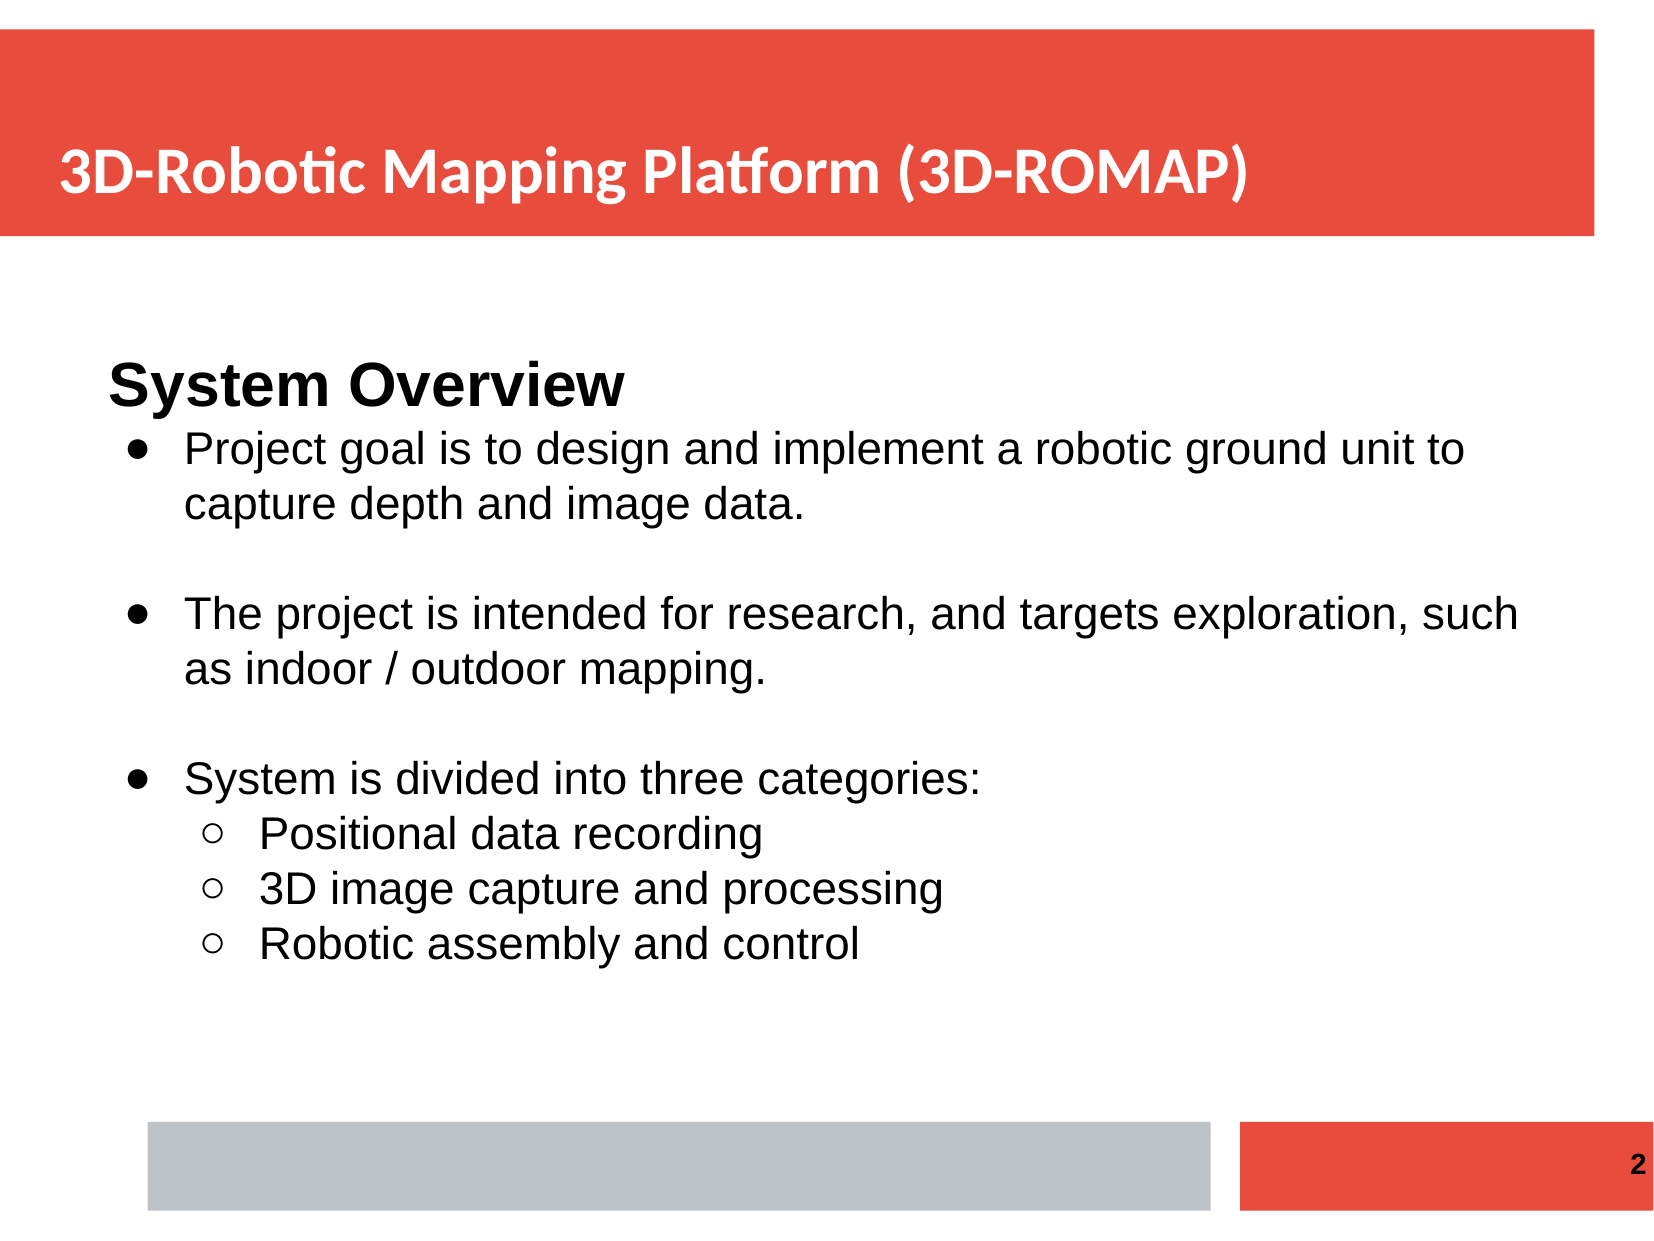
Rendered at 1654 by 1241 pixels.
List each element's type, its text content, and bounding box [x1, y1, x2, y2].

text_box System Overview Project goal is to design and implement a robotic ground unit to capture depth and image data. The project is intended for research, and targets exploration, such as indoor / outdoor mapping. System is divided into three categories: Positional data recording 3D image capture and processing Robotic assembly and control [94, 317, 1548, 1057]
text_box 3D-Robotic Mapping Platform (3D-ROMAP) [58, 58, 1595, 207]
slide_number <number> [1547, 1145, 1647, 1241]
